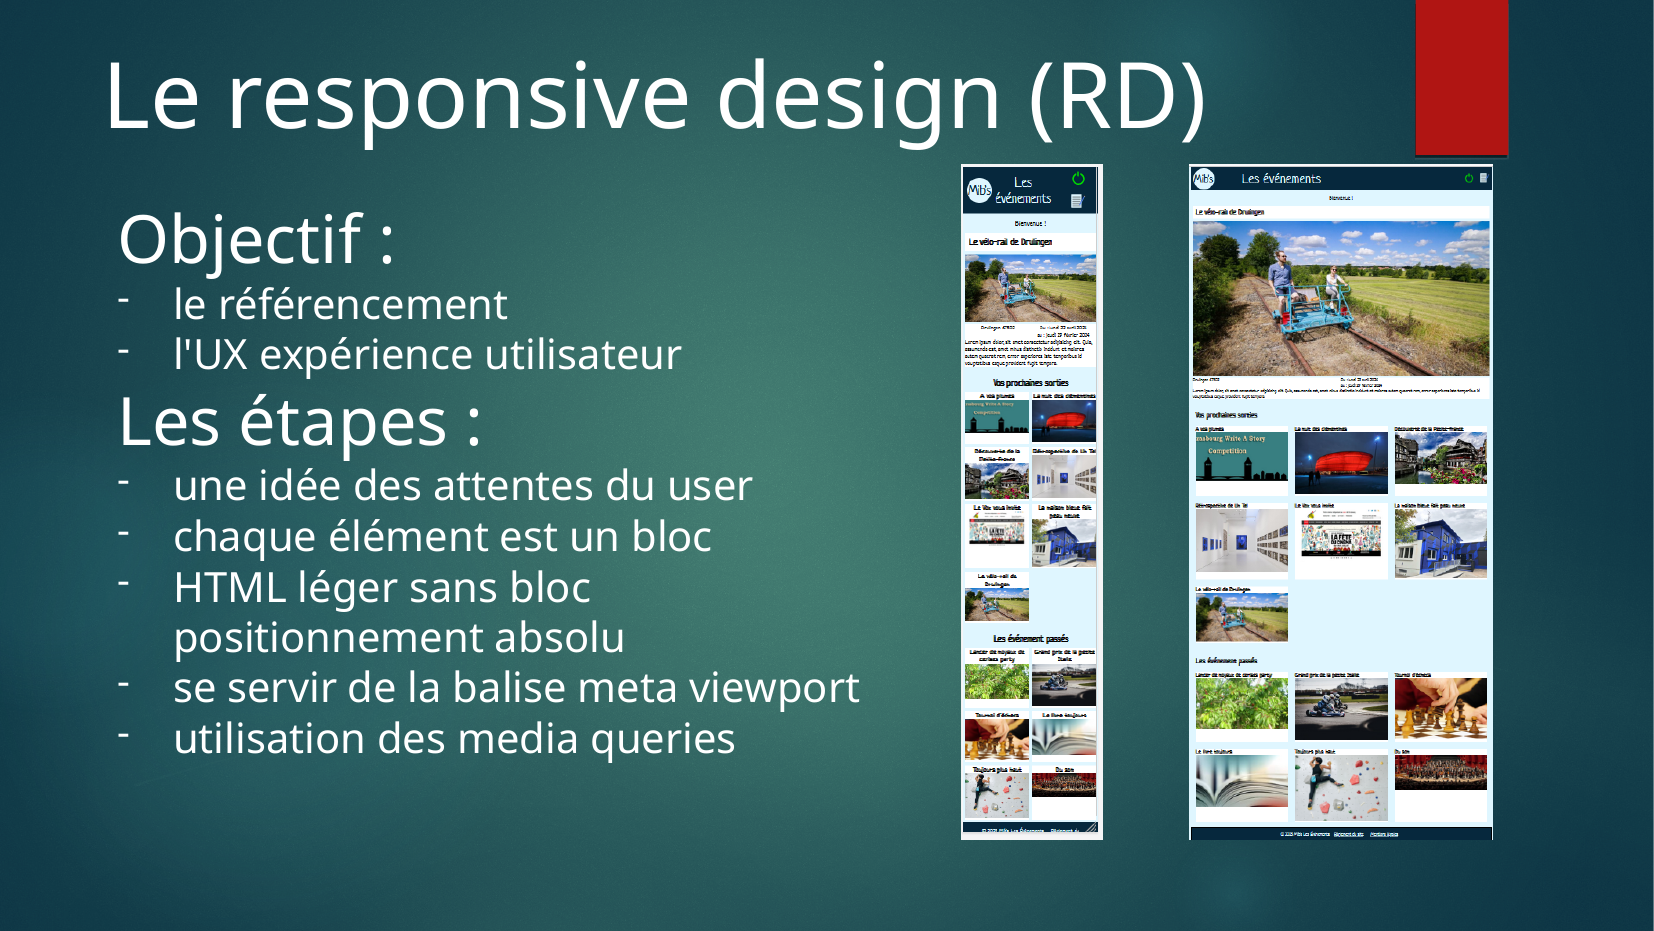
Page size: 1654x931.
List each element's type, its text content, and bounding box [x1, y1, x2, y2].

text_box Le responsive design (RD)​ [48, 29, 1262, 155]
picture [0, 0, 1654, 931]
text_box Objectif : le référencement l'UX expérience utilisateur Les étapes : une idée des attentes du user chaque élément est un bloc HTML léger sans bloc positionnement absolu se servir de la balise meta viewport utilisation des media queries [102, 189, 876, 770]
